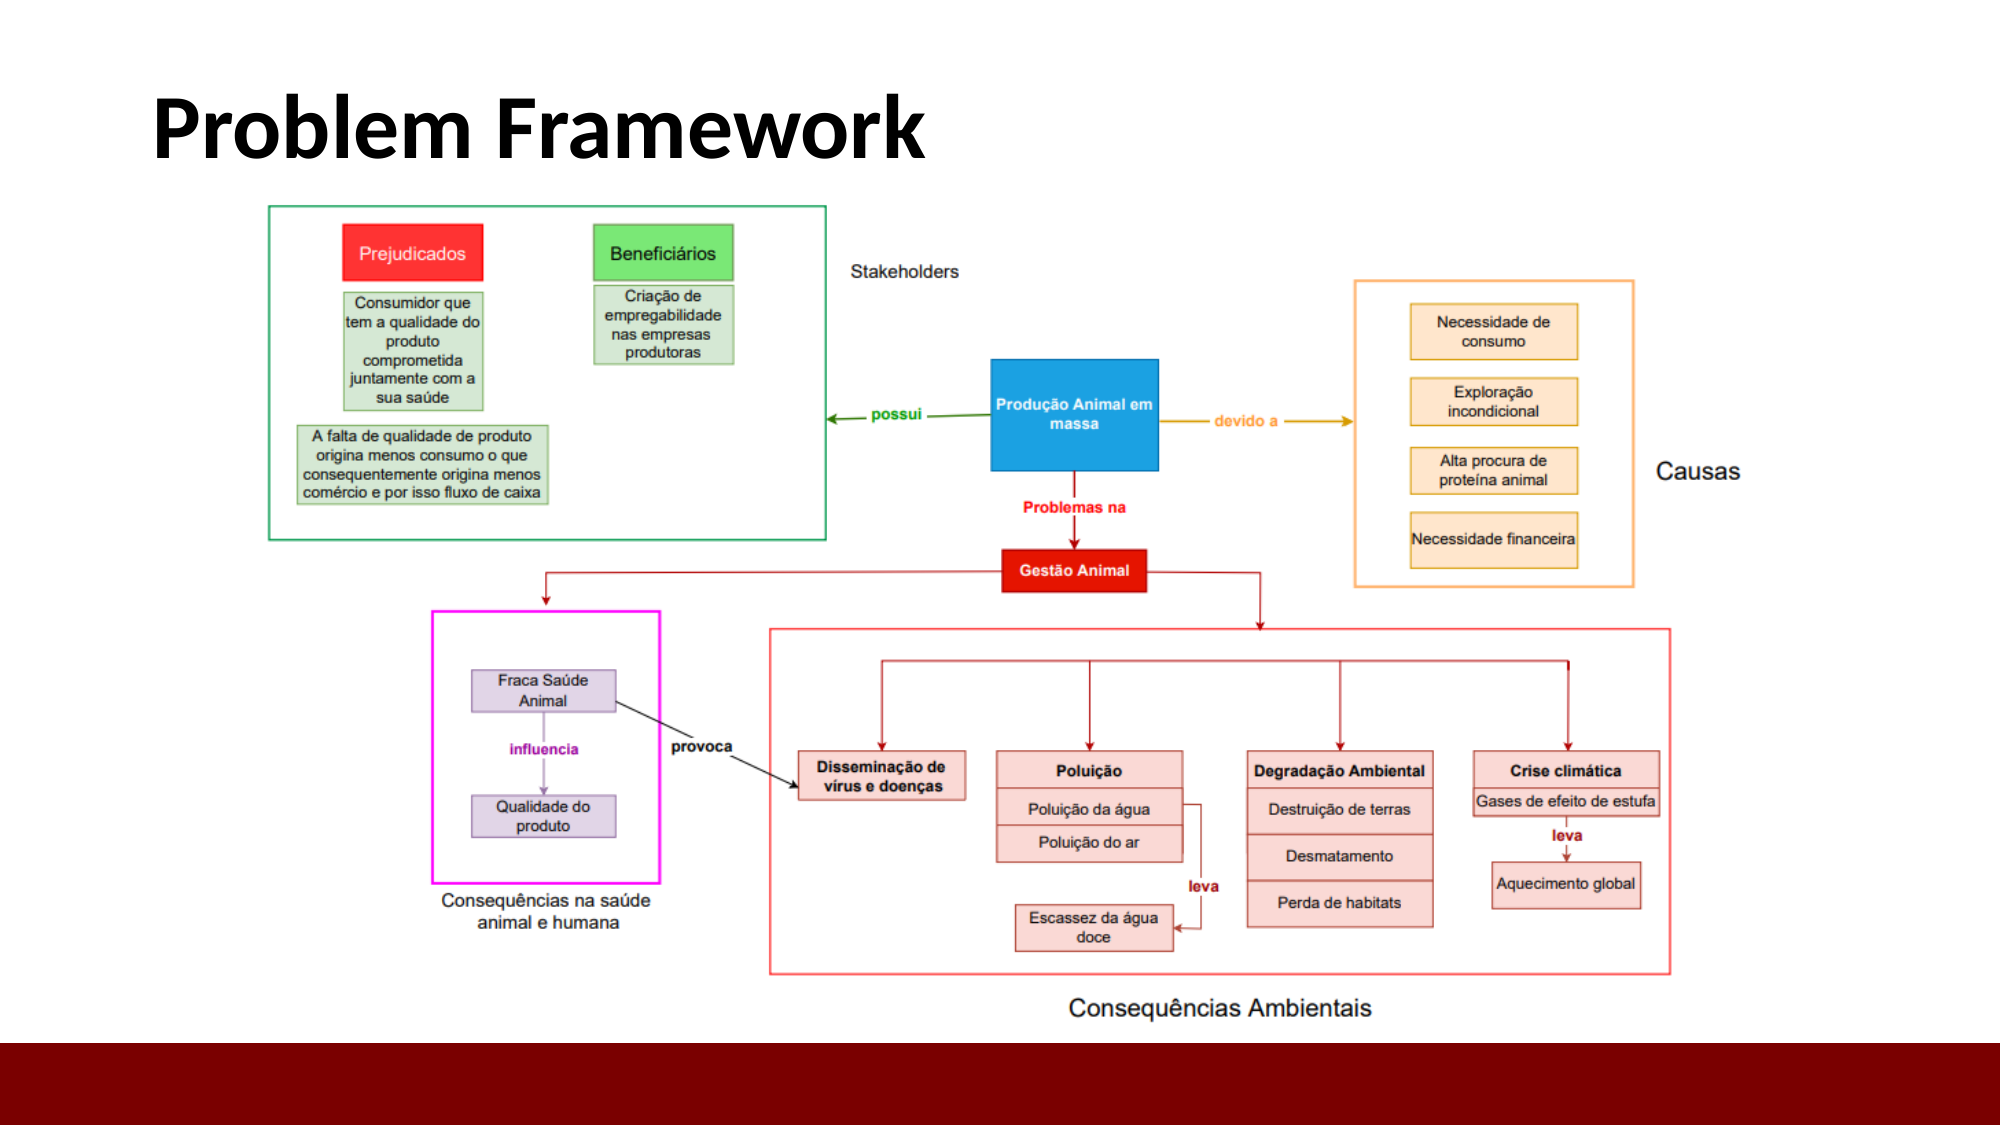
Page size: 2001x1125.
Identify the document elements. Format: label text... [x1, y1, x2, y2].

title Problem Framework [137, 20, 1863, 238]
picture [246, 238, 1754, 1026]
text_box [0, 1043, 2000, 1125]
